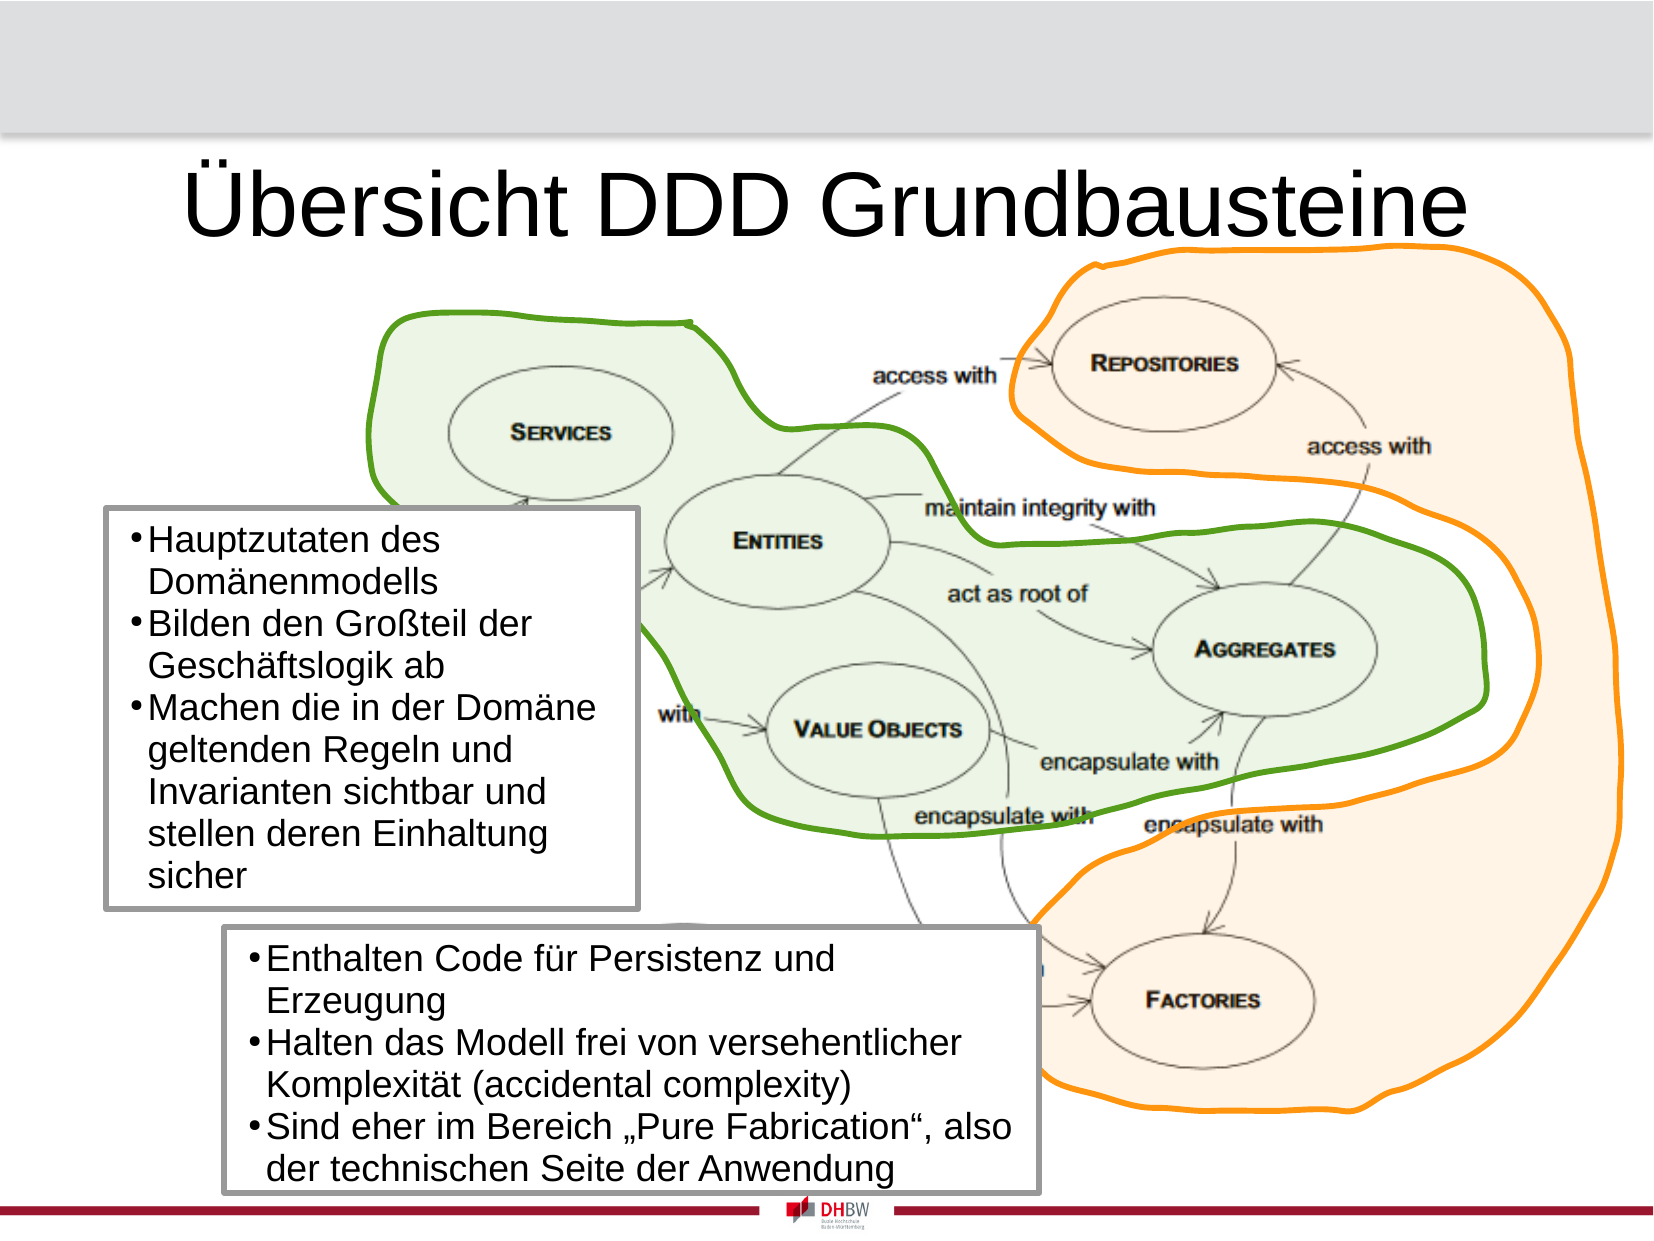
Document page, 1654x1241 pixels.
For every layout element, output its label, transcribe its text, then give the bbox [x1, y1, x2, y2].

text_box [188, 312, 1487, 1158]
text_box [1011, 245, 1622, 1112]
picture [0, 1, 1654, 1237]
text_box Enthalten Code für Persistenz und Erzeugung Halten das Modell frei von versehentlicher Komplexität (accidental complexity) Sind eher im Bereich „Pure Fabrication“, also der technischen Seite der Anwendung [224, 927, 1040, 1193]
text_box Hauptzutaten des Domänenmodells Bilden den Großteil der Geschäftslogik ab Machen die in der Domäne geltenden Regeln und Invarianten sichtbar und stellen deren Einhaltung sicher [106, 507, 638, 910]
title Übersicht DDD Grundbausteine [82, 147, 1571, 257]
